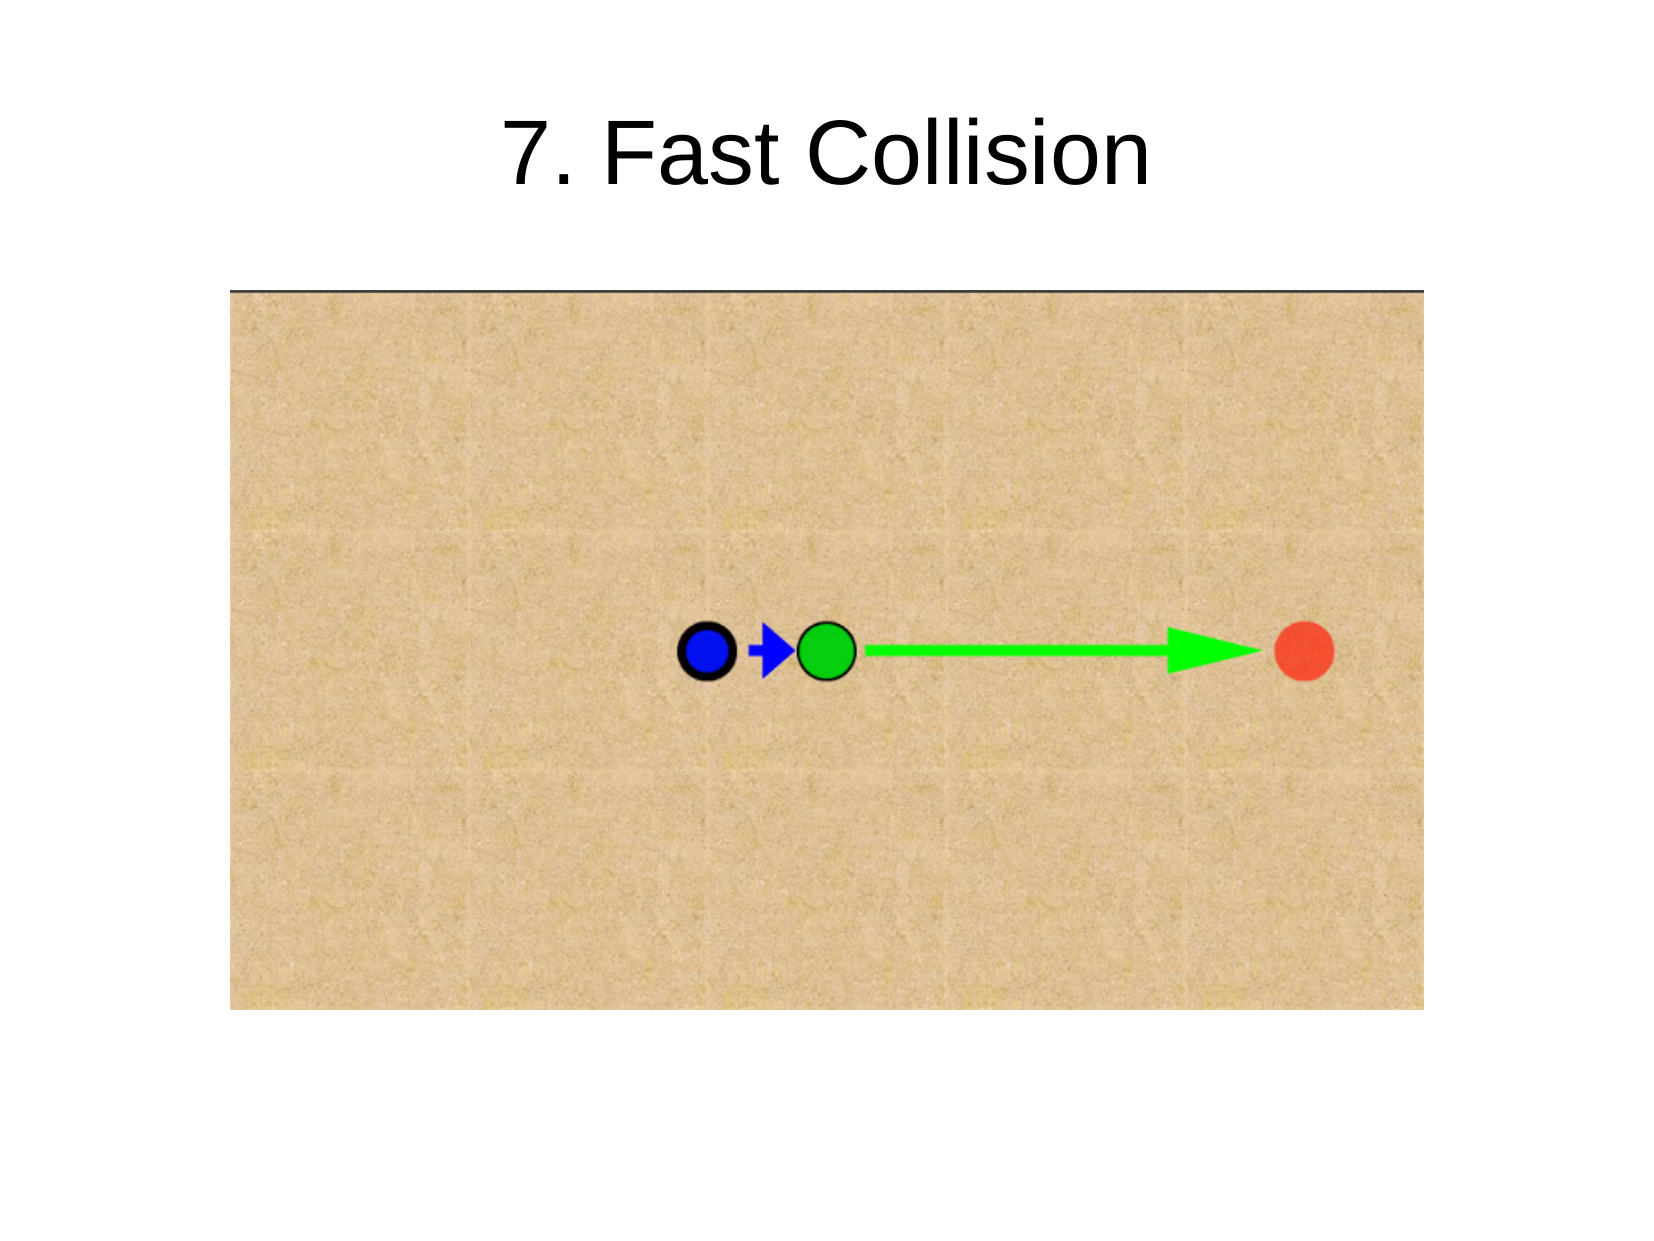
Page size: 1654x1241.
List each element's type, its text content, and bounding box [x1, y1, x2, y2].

picture [230, 290, 1424, 1010]
title 7. Fast Collision [82, 49, 1571, 257]
